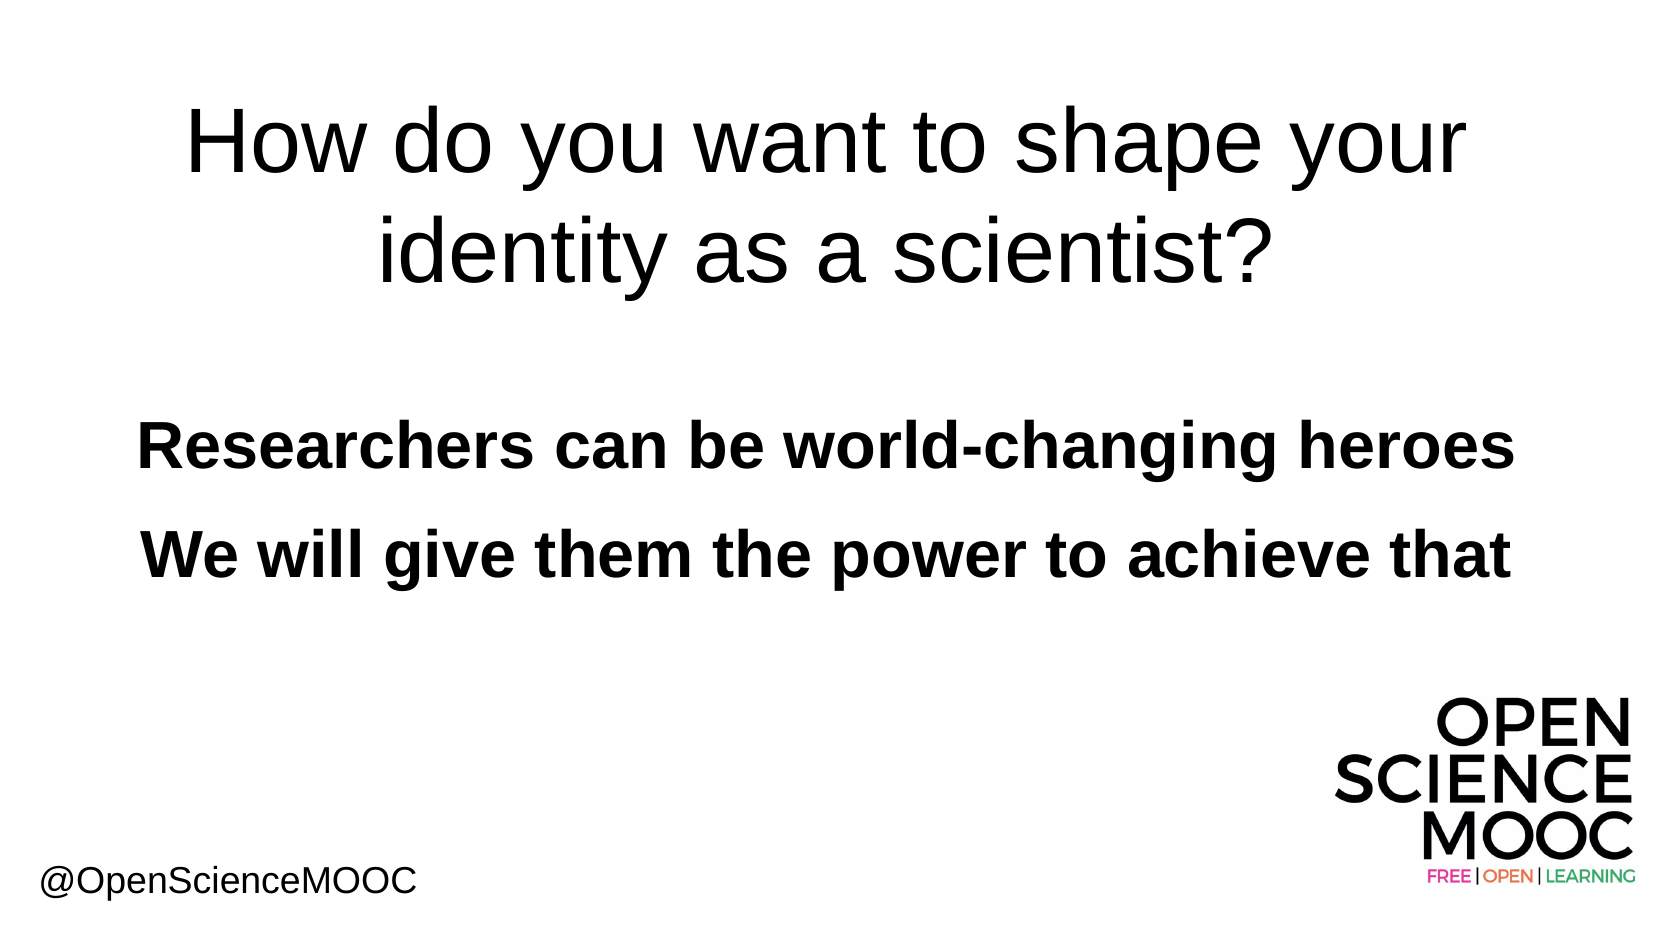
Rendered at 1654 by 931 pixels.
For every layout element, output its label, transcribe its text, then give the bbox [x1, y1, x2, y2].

picture [1334, 696, 1639, 887]
text_box @OpenScienceMOOC [23, 852, 444, 910]
list Researchers can be world-changing heroes We will give them the power to achieve that [82, 401, 1571, 931]
title How do you want to shape your identity as a scientist? [82, 80, 1571, 286]
